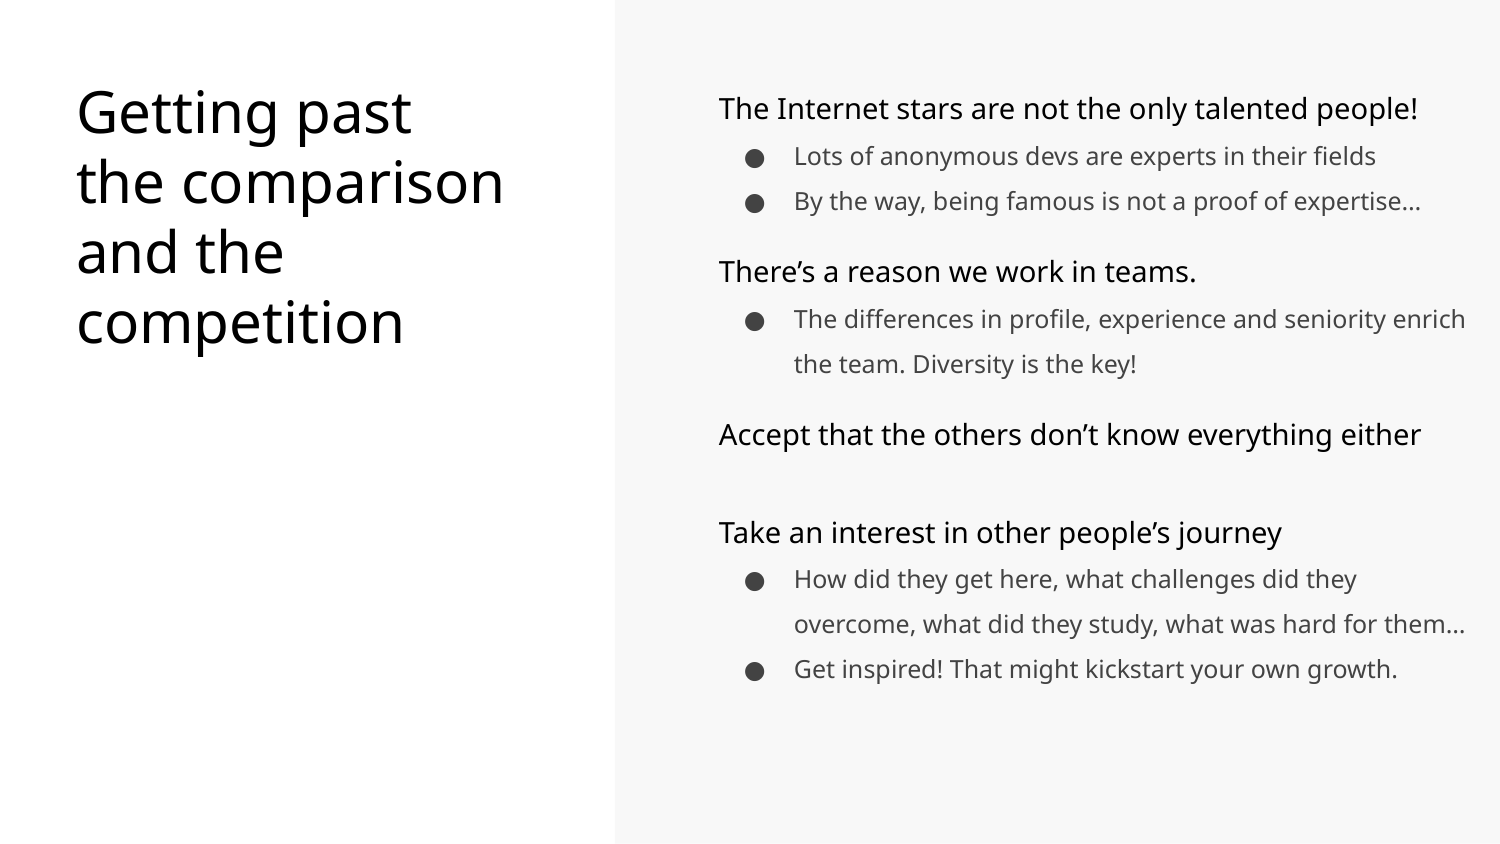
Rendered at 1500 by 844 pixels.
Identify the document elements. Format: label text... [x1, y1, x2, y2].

title Getting past the comparison and the competition [76, 75, 513, 371]
text_box [614, 0, 1500, 844]
text_box The Internet stars are not the only talented people! Lots of anonymous devs are experts in their fields By the way, being famous is not a proof of expertise… There’s a reason we work in teams. The differences in profile, experience and seniority enrich the team. Diversity is the key! Accept that the others don’t know everything either Take an interest in other people’s journey How did they get here, what challenges did they overcome, what did they study, what was hard for them… Get inspired! That might kickstart your own growth. [718, 73, 1475, 771]
